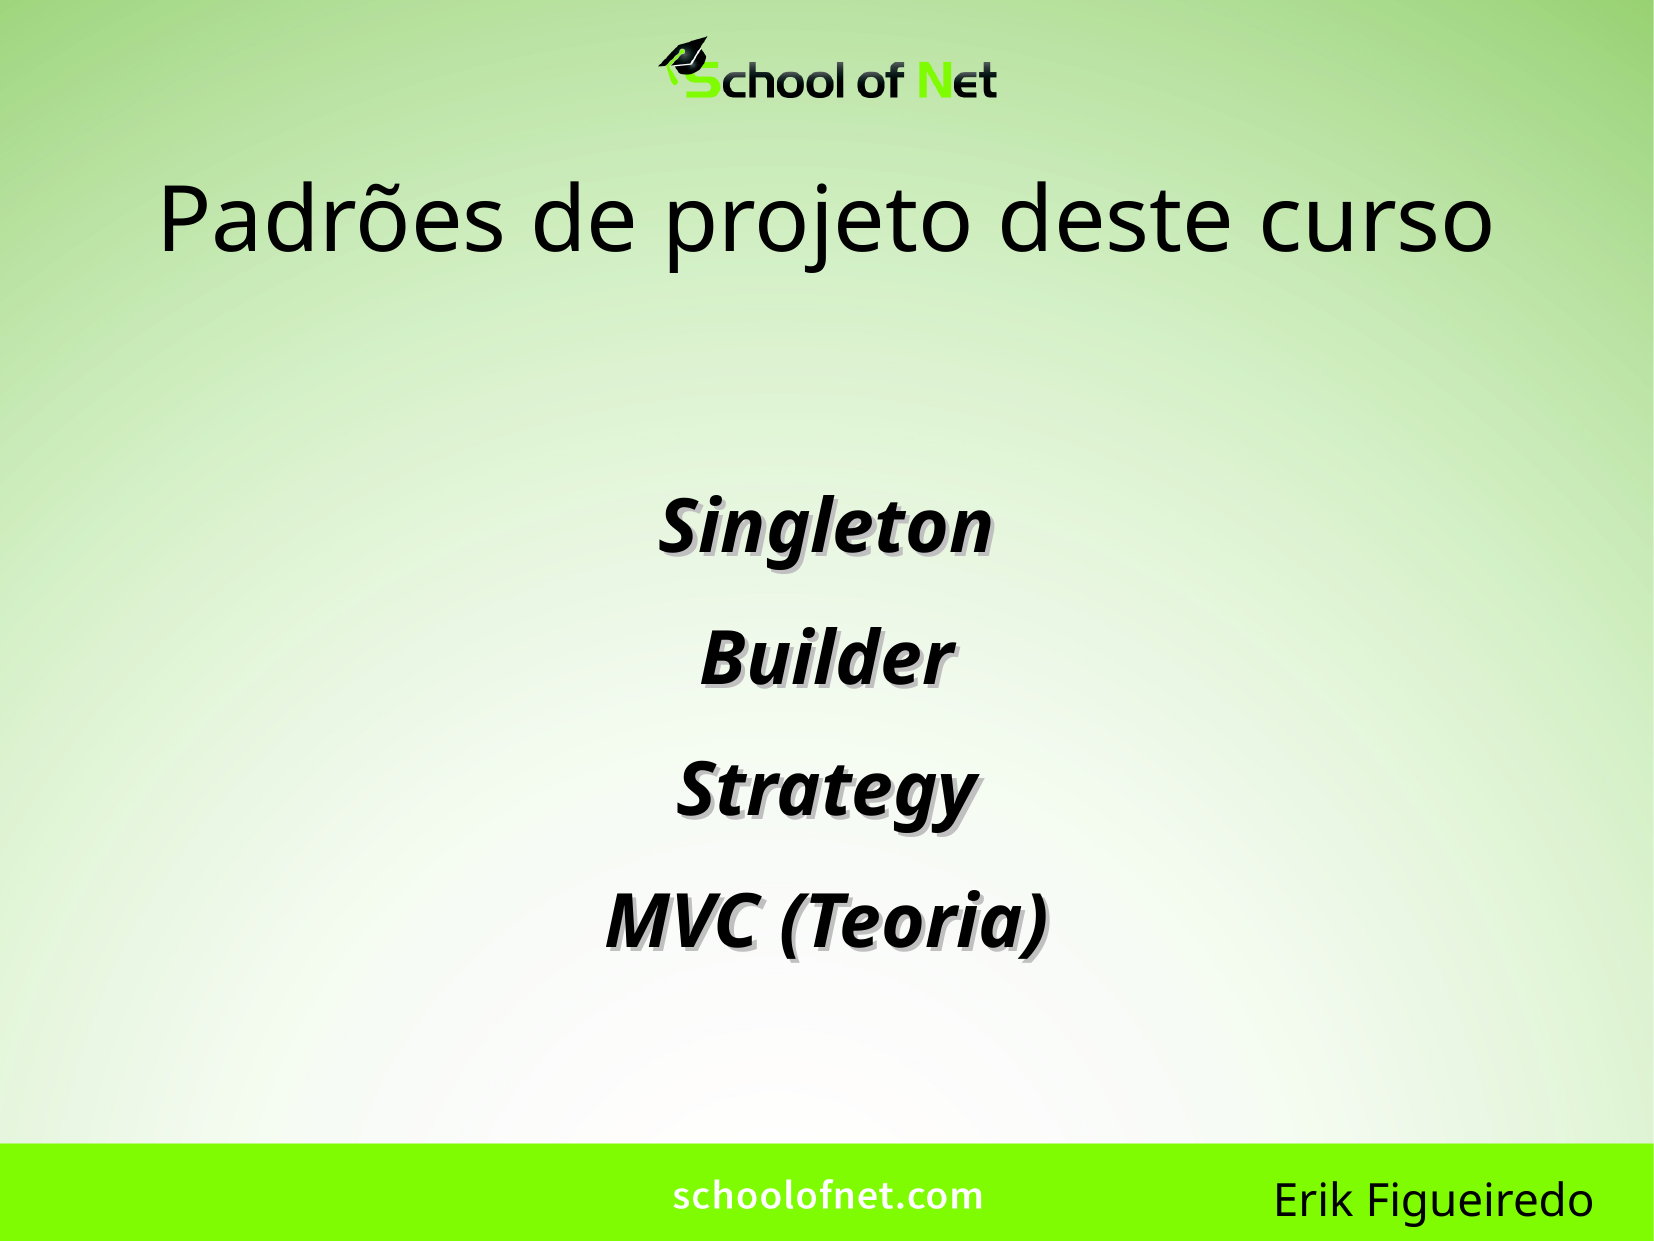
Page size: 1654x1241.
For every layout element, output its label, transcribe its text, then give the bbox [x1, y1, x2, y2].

title Padrões de projeto deste curso [82, 141, 1571, 290]
text_box Erik Figueiredo [768, 1157, 1595, 1241]
picture [0, 0, 1654, 1241]
list Singleton Builder Strategy MVC (Teoria) [82, 311, 1571, 1131]
